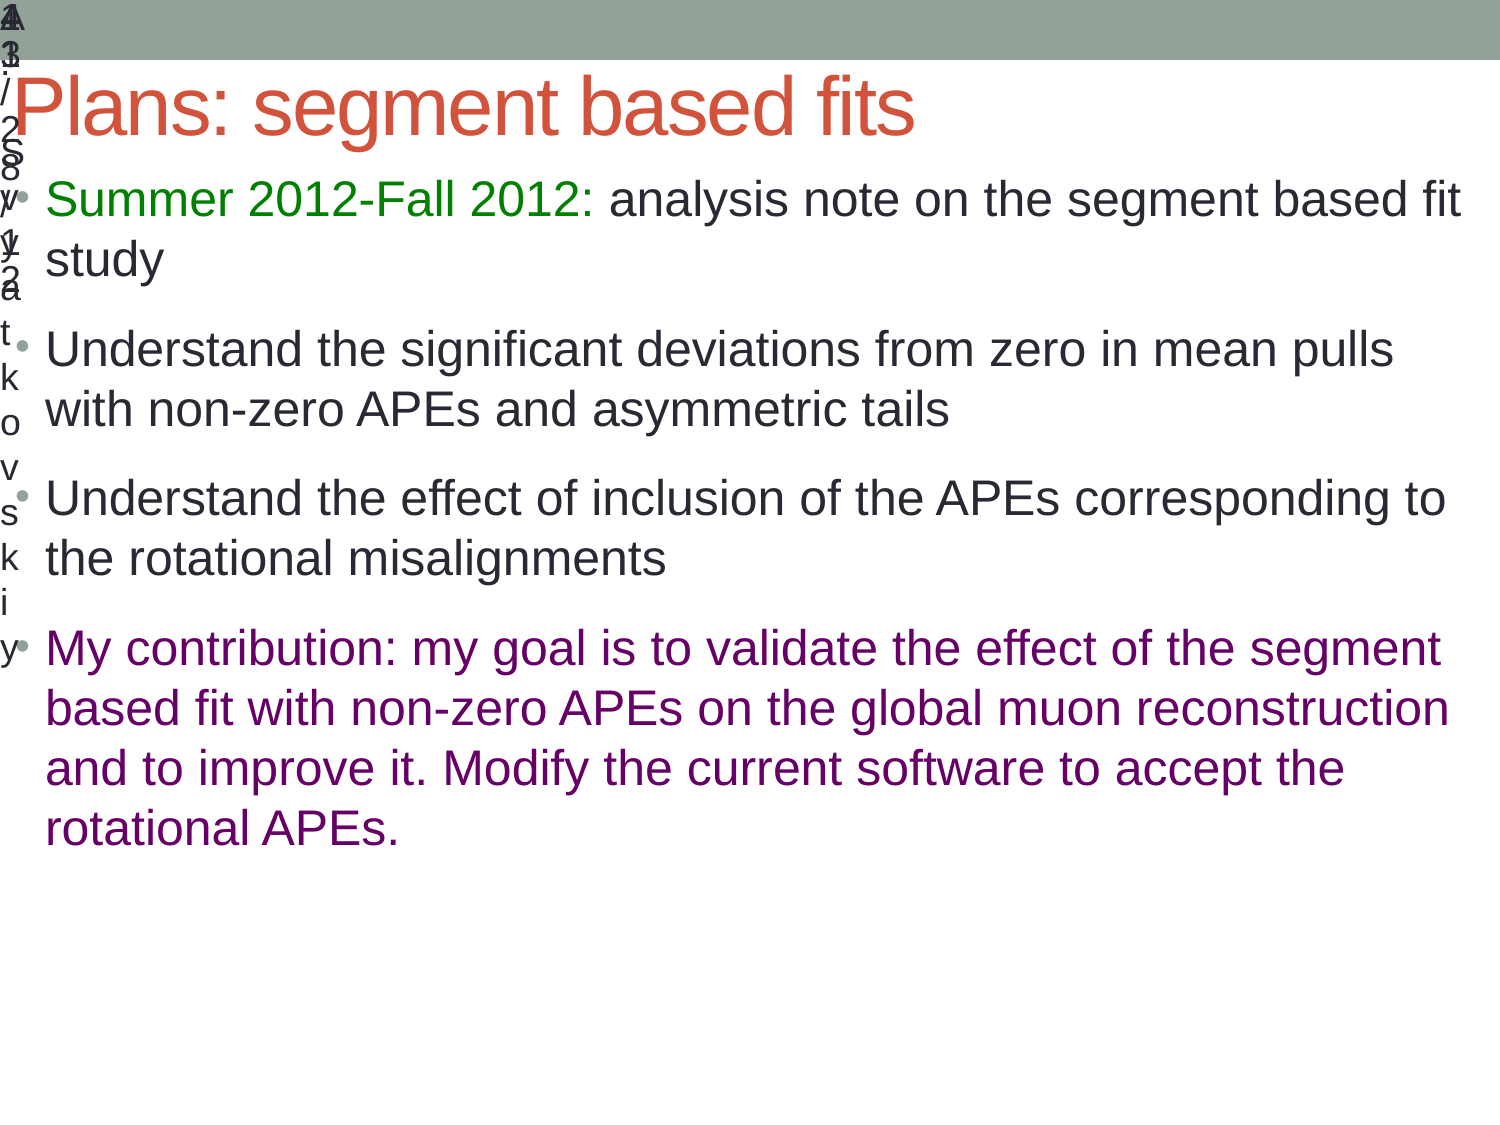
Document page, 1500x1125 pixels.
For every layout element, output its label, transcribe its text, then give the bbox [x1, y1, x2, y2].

list Summer 2012-Fall 2012: analysis note on the segment based fit study Understand the significant deviations from zero in mean pulls with non-zero APEs and asymmetric tails Understand the effect of inclusion of the APEs corresponding to the rotational misalignments My contribution: my goal is to validate the effect of the segment based fit with non-zero APEs on the global muon reconstruction and to improve it. Modify the current software to accept the rotational APEs. [0, 159, 1500, 1125]
title Plans: segment based fits [0, 20, 1347, 159]
